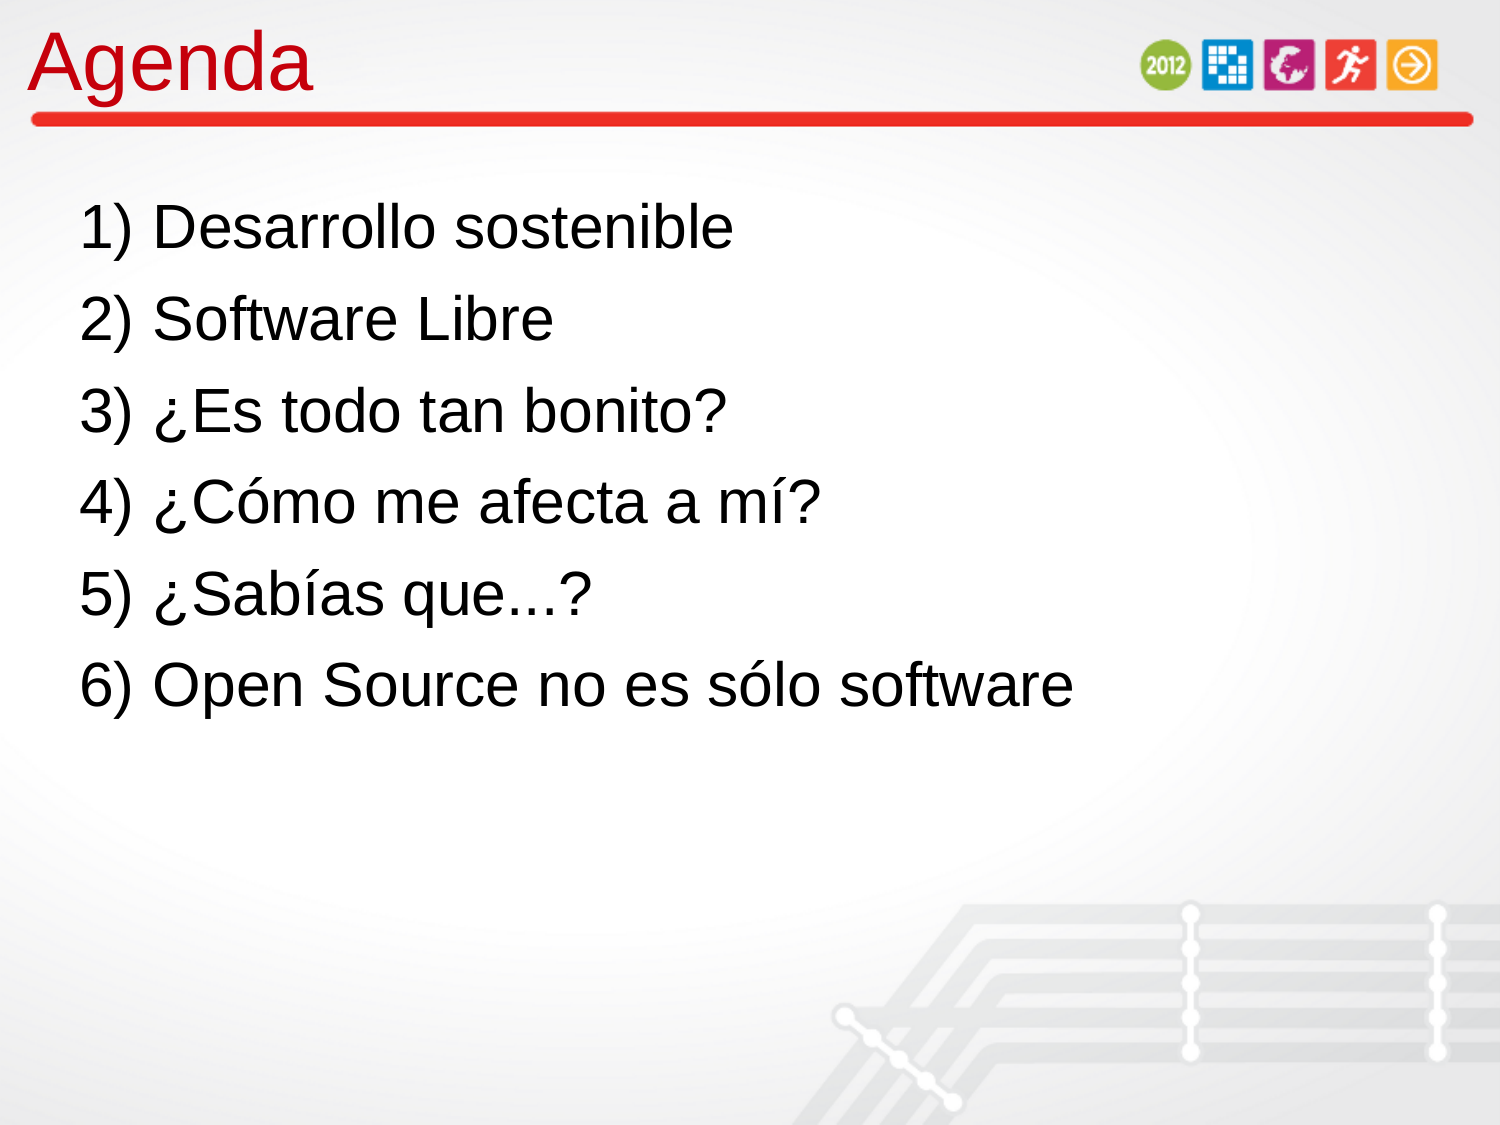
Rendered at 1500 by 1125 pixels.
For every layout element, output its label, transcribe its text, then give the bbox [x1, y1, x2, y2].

list Desarrollo sostenible Software Libre ¿Es todo tan bonito? ¿Cómo me afecta a mí? ¿Sabías que...? Open Source no es sólo software [64, 171, 1465, 786]
picture [0, 0, 1500, 1125]
title Agenda [12, 0, 976, 121]
